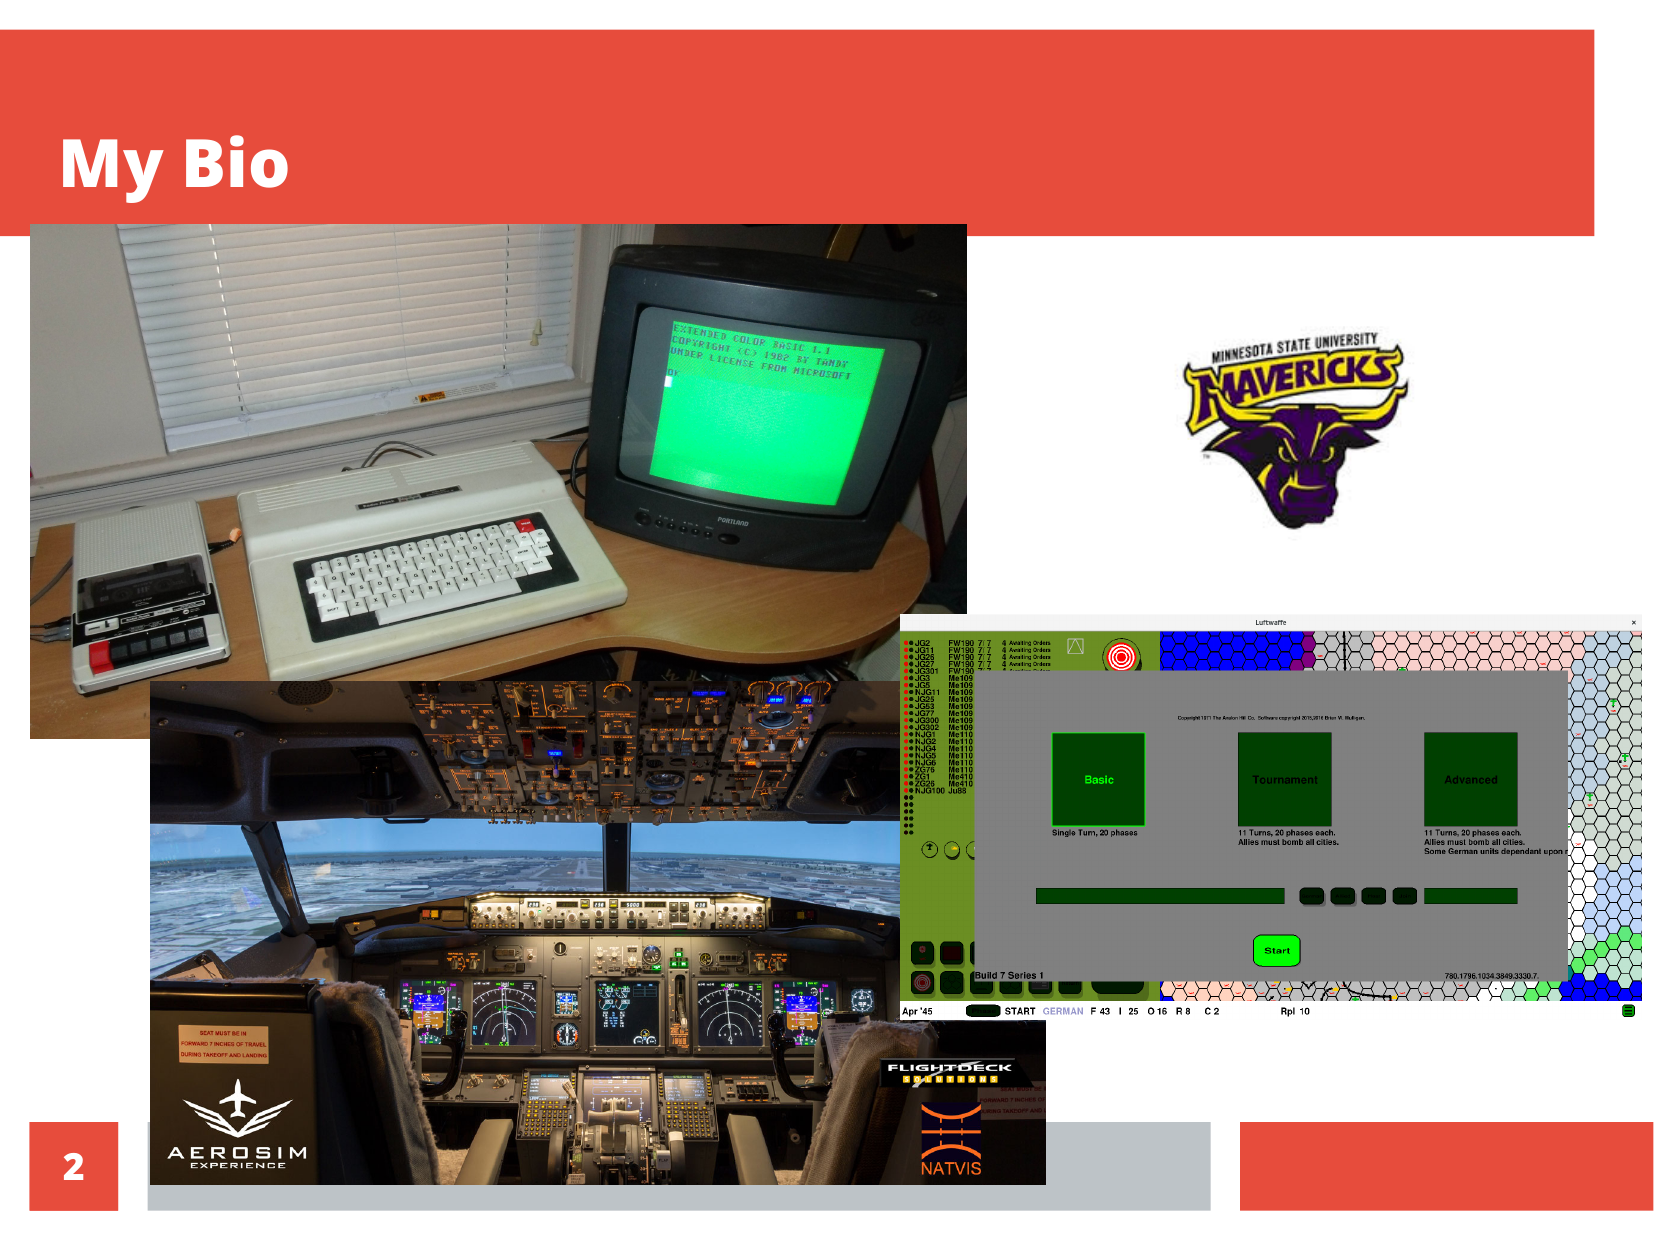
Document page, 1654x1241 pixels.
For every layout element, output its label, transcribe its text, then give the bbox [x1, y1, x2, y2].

title My Bio [59, 59, 1595, 207]
picture [1150, 314, 1441, 547]
picture [30, 224, 1642, 1186]
